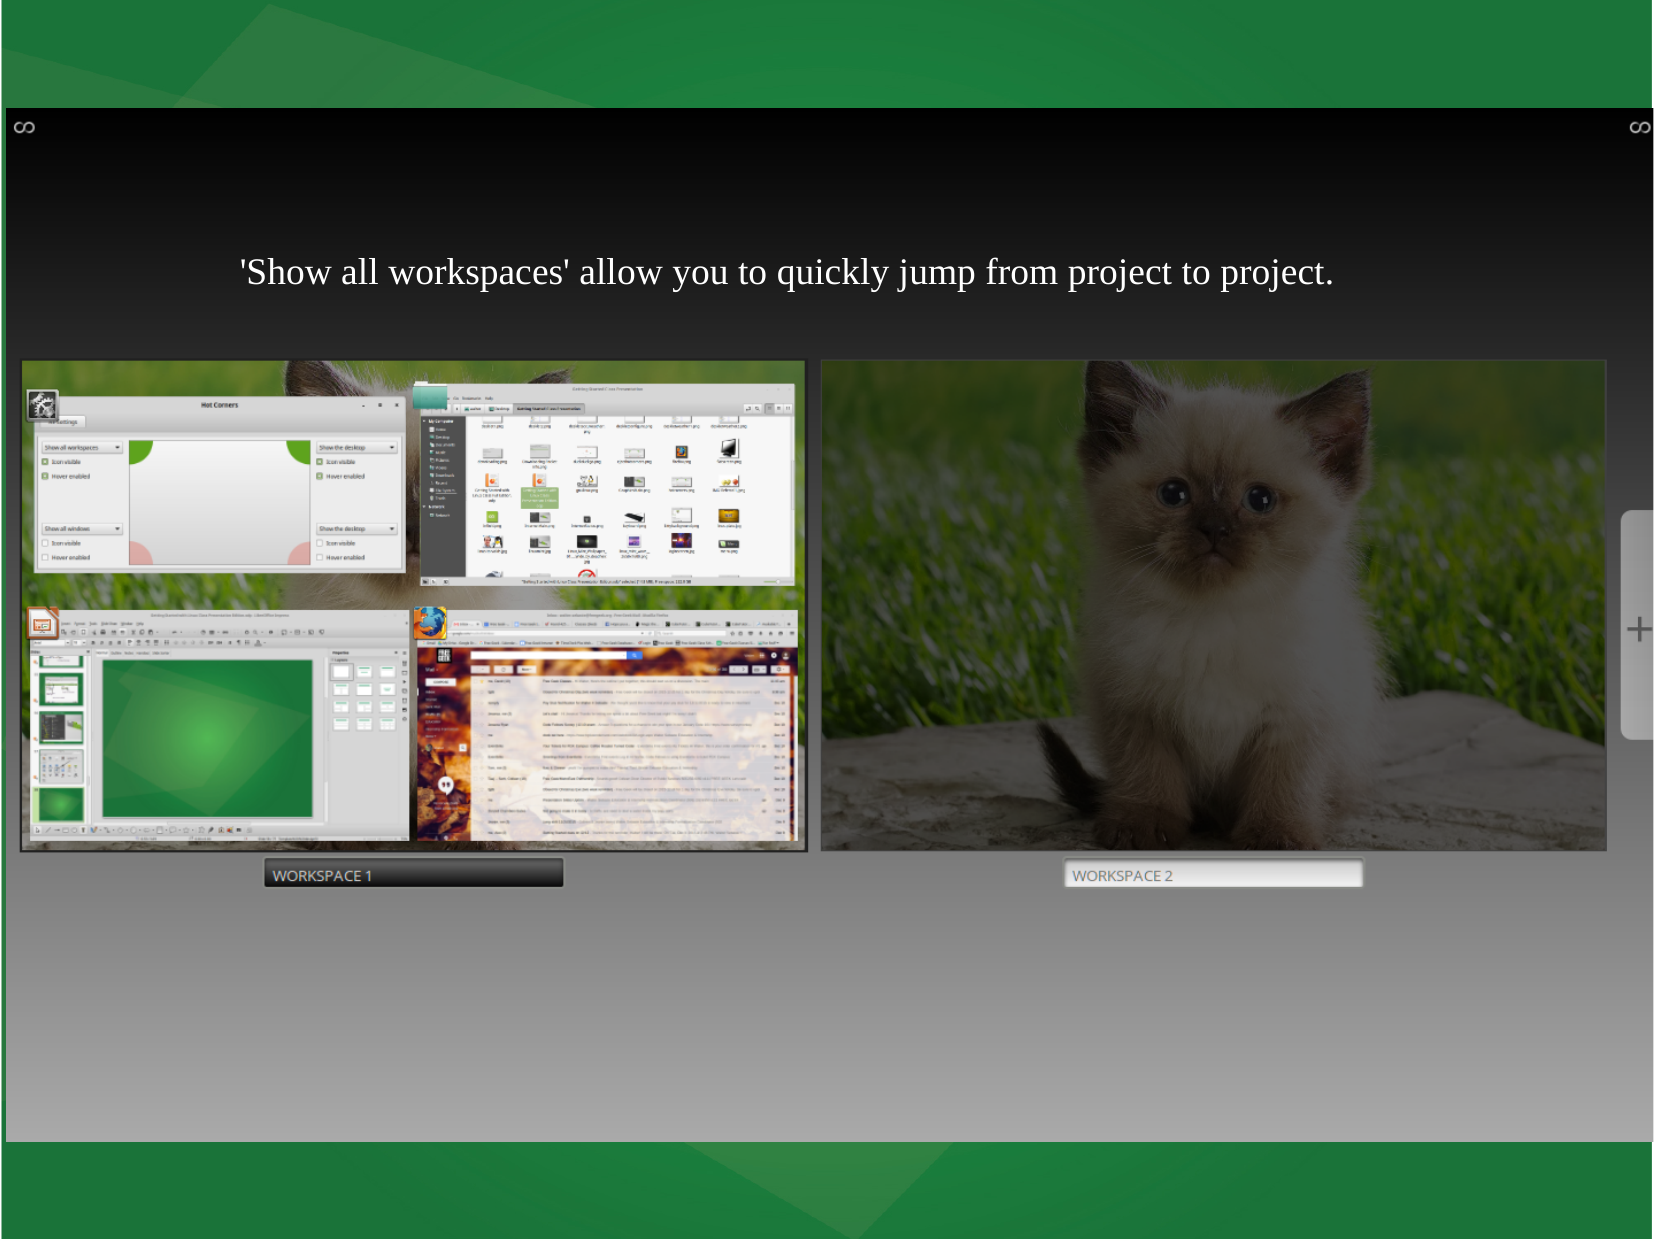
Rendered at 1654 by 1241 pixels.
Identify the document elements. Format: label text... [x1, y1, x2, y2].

picture [0, 0, 1654, 1241]
text_box 'Show all workspaces' allow you to quickly jump from project to project. [225, 243, 1426, 301]
